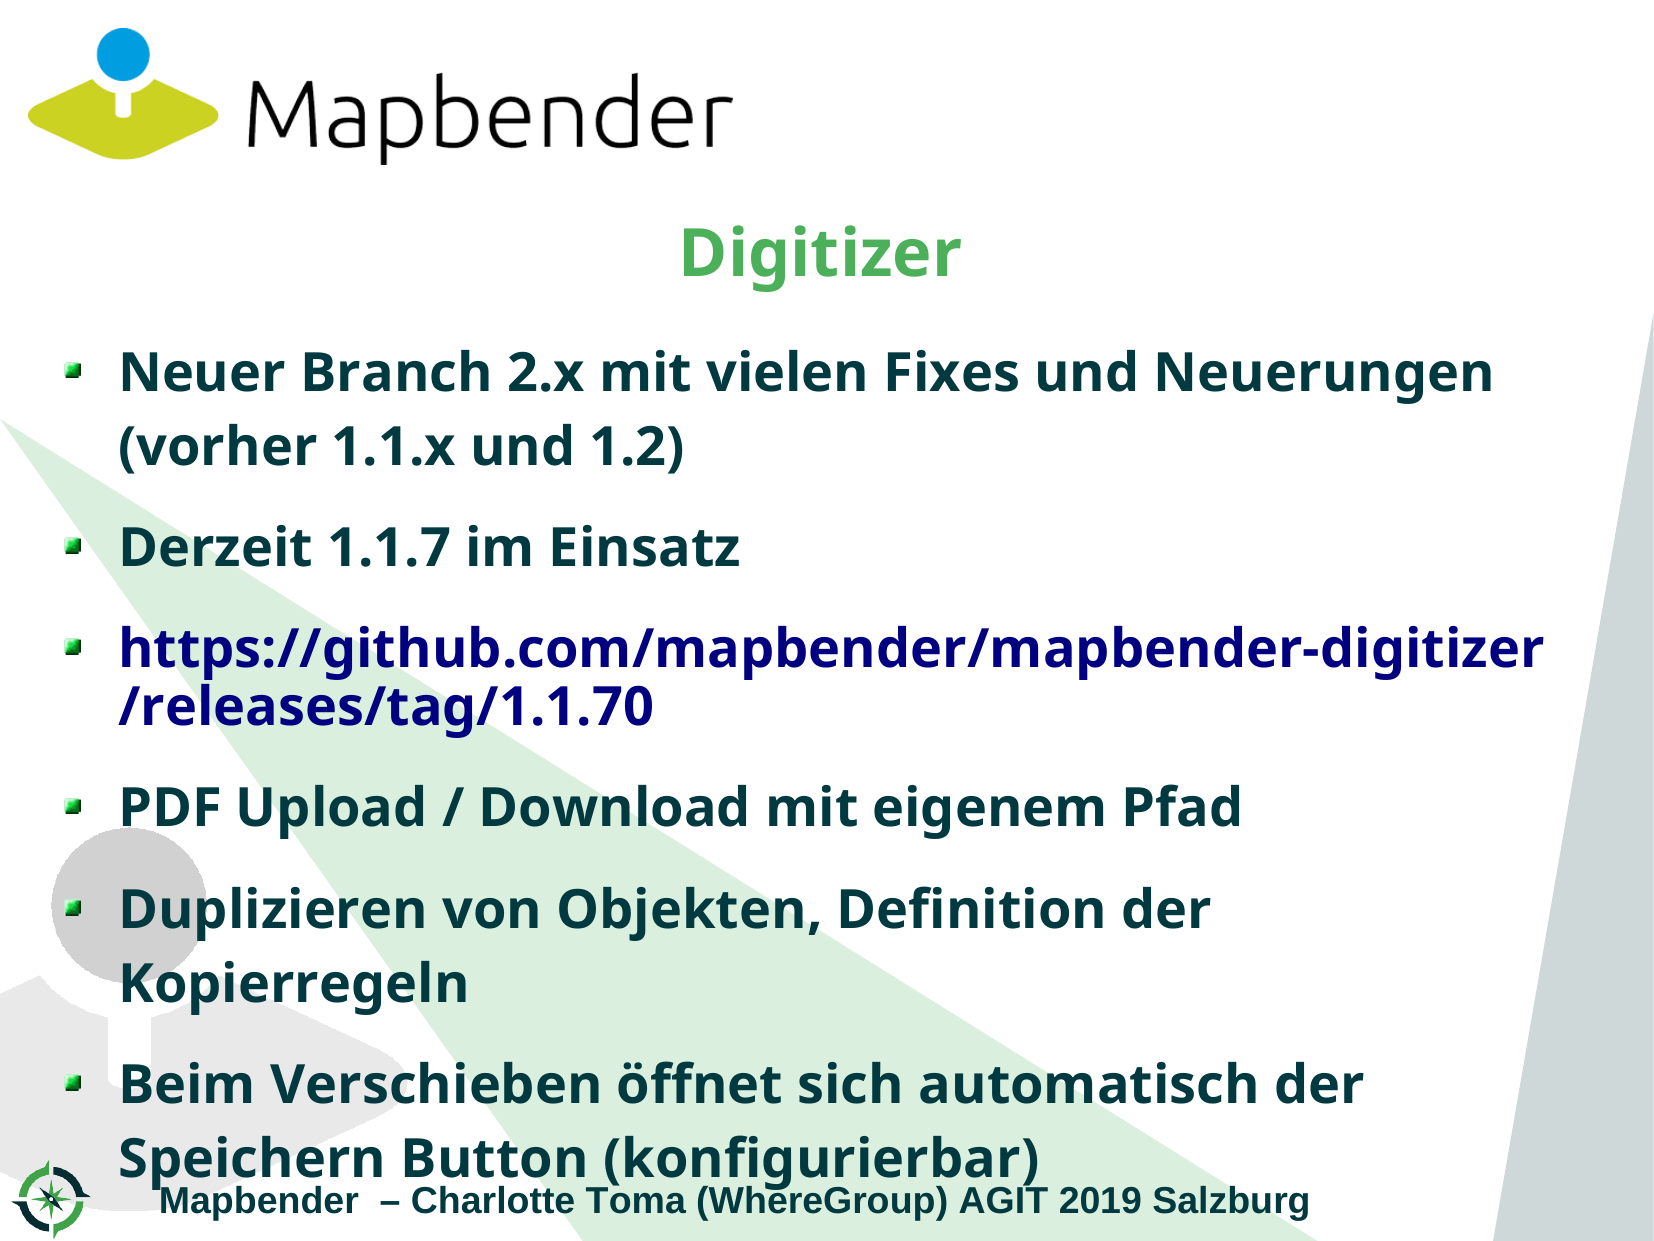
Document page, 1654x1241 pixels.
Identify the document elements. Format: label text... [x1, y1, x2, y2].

list Neuer Branch 2.x mit vielen Fixes und Neuerungen (vorher 1.1.x und 1.2) Derzeit 1.1.7 im Einsatz https://github.com/mapbender/mapbender-digitizer/releases/tag/1.1.70 PDF Upload / Download mit eigenem Pfad ­ Duplizieren von Objekten, Definition der Kopierregeln Beim Verschieben öffnet sich automatisch der Speichern Button (konfigurierbar) [47, 333, 1554, 1152]
title Digitizer [76, 177, 1565, 325]
picture [10, 1158, 92, 1240]
picture [28, 28, 733, 165]
